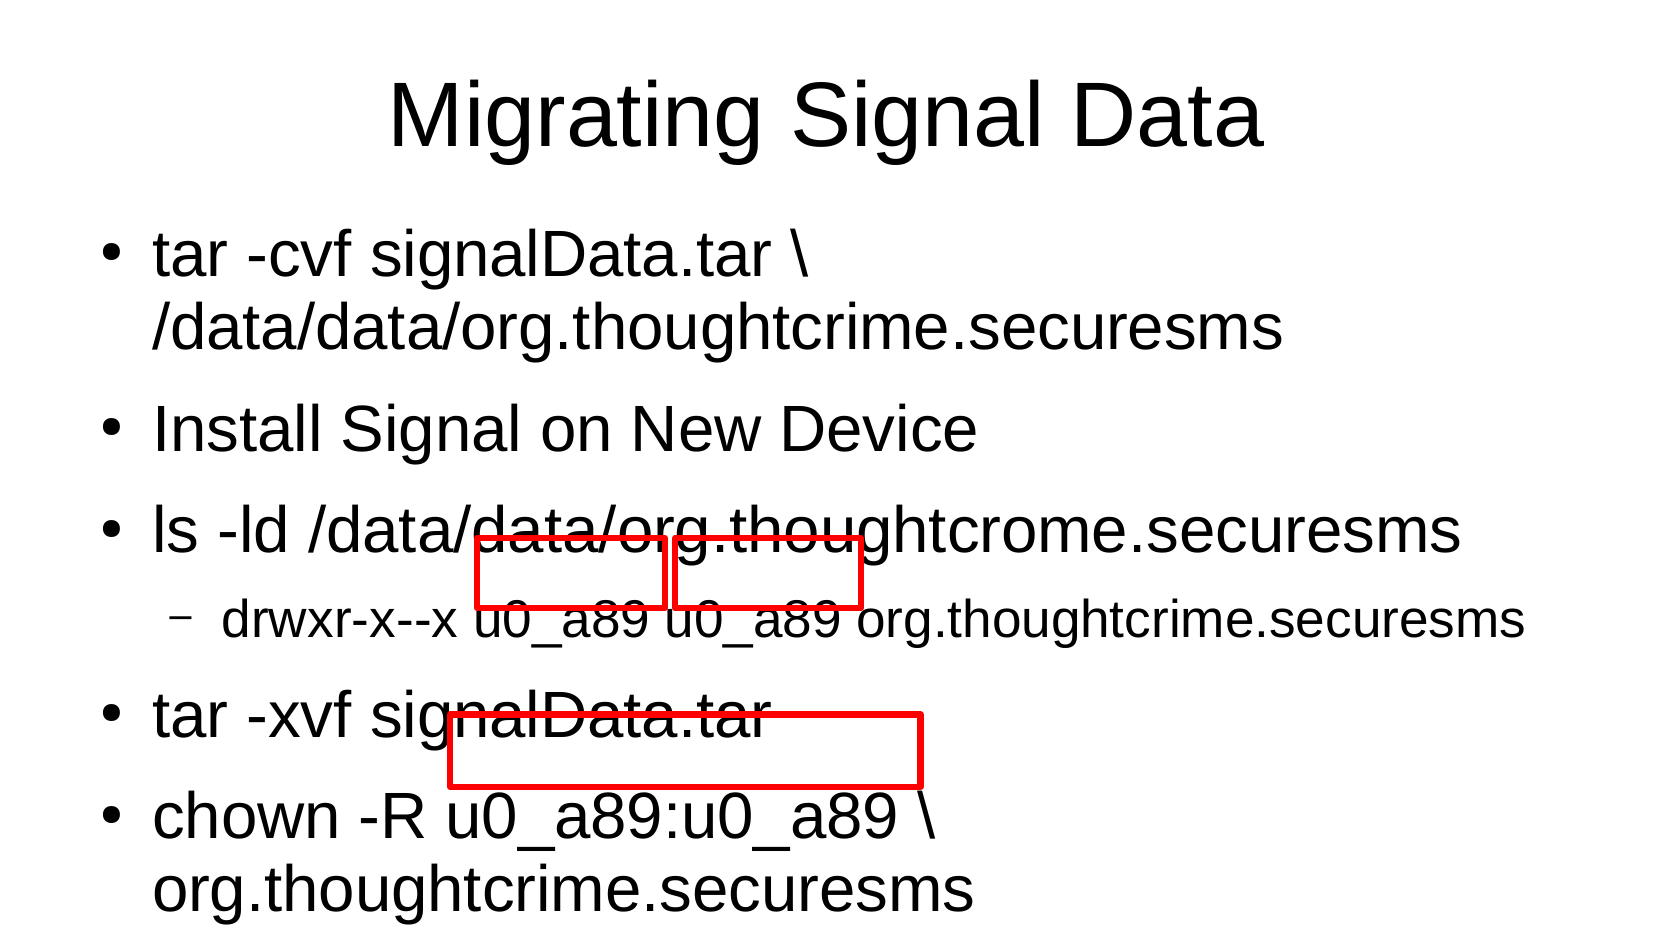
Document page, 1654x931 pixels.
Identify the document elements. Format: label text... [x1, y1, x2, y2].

list tar -cvf signalData.tar \ /data/data/org.thoughtcrime.securesms Install Signal on New Device ls -ld /data/data/org.thoughtcrome.securesms drwxr-x--x u0_a89 u0_a89 org.thoughtcrime.securesms tar -xvf signalData.tar chown -R u0_a89:u0_a89 \ org.thoughtcrime.securesms [82, 217, 1571, 931]
text_box [450, 714, 921, 787]
title Migrating Signal Data [82, 37, 1571, 193]
text_box [675, 538, 861, 608]
text_box [477, 538, 665, 608]
